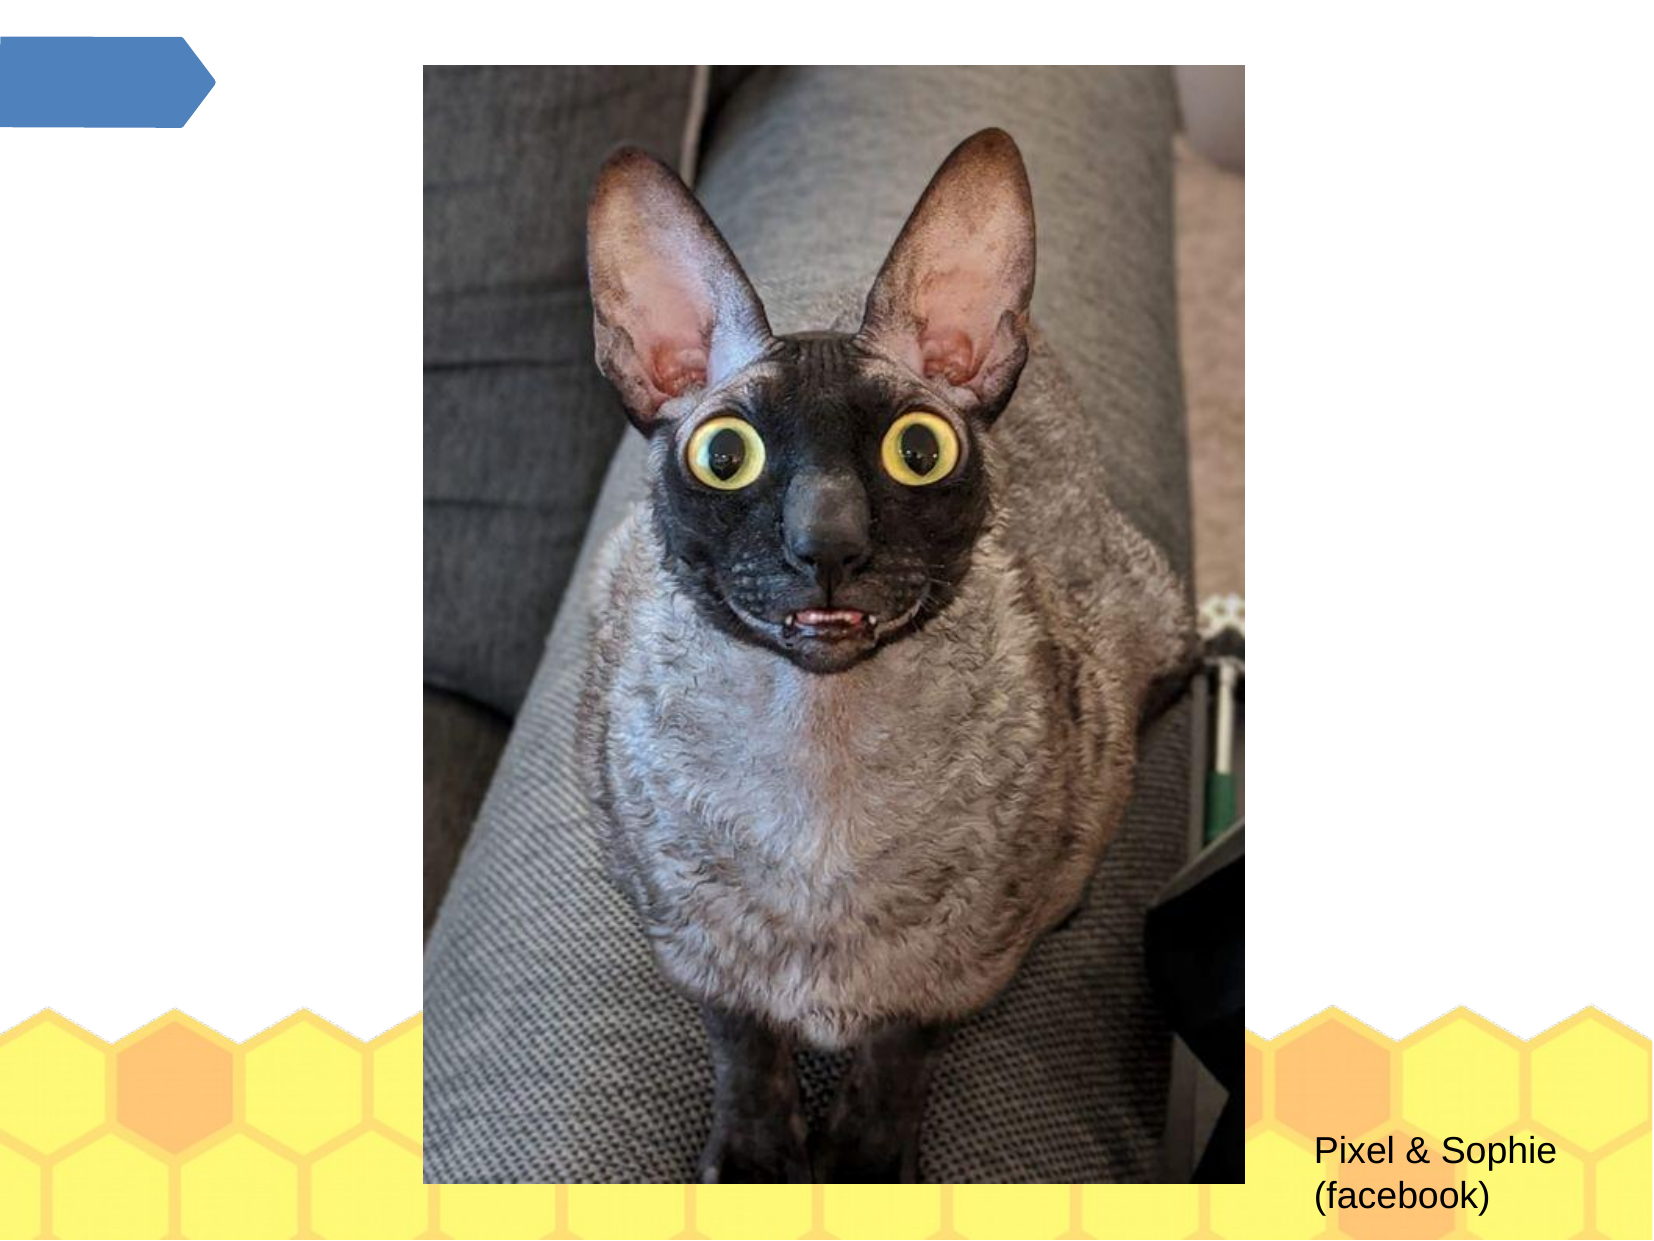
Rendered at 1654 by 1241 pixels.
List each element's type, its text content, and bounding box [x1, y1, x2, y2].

picture [0, 65, 1653, 1240]
text_box Pixel & Sophie (facebook) [1299, 1118, 1654, 1218]
